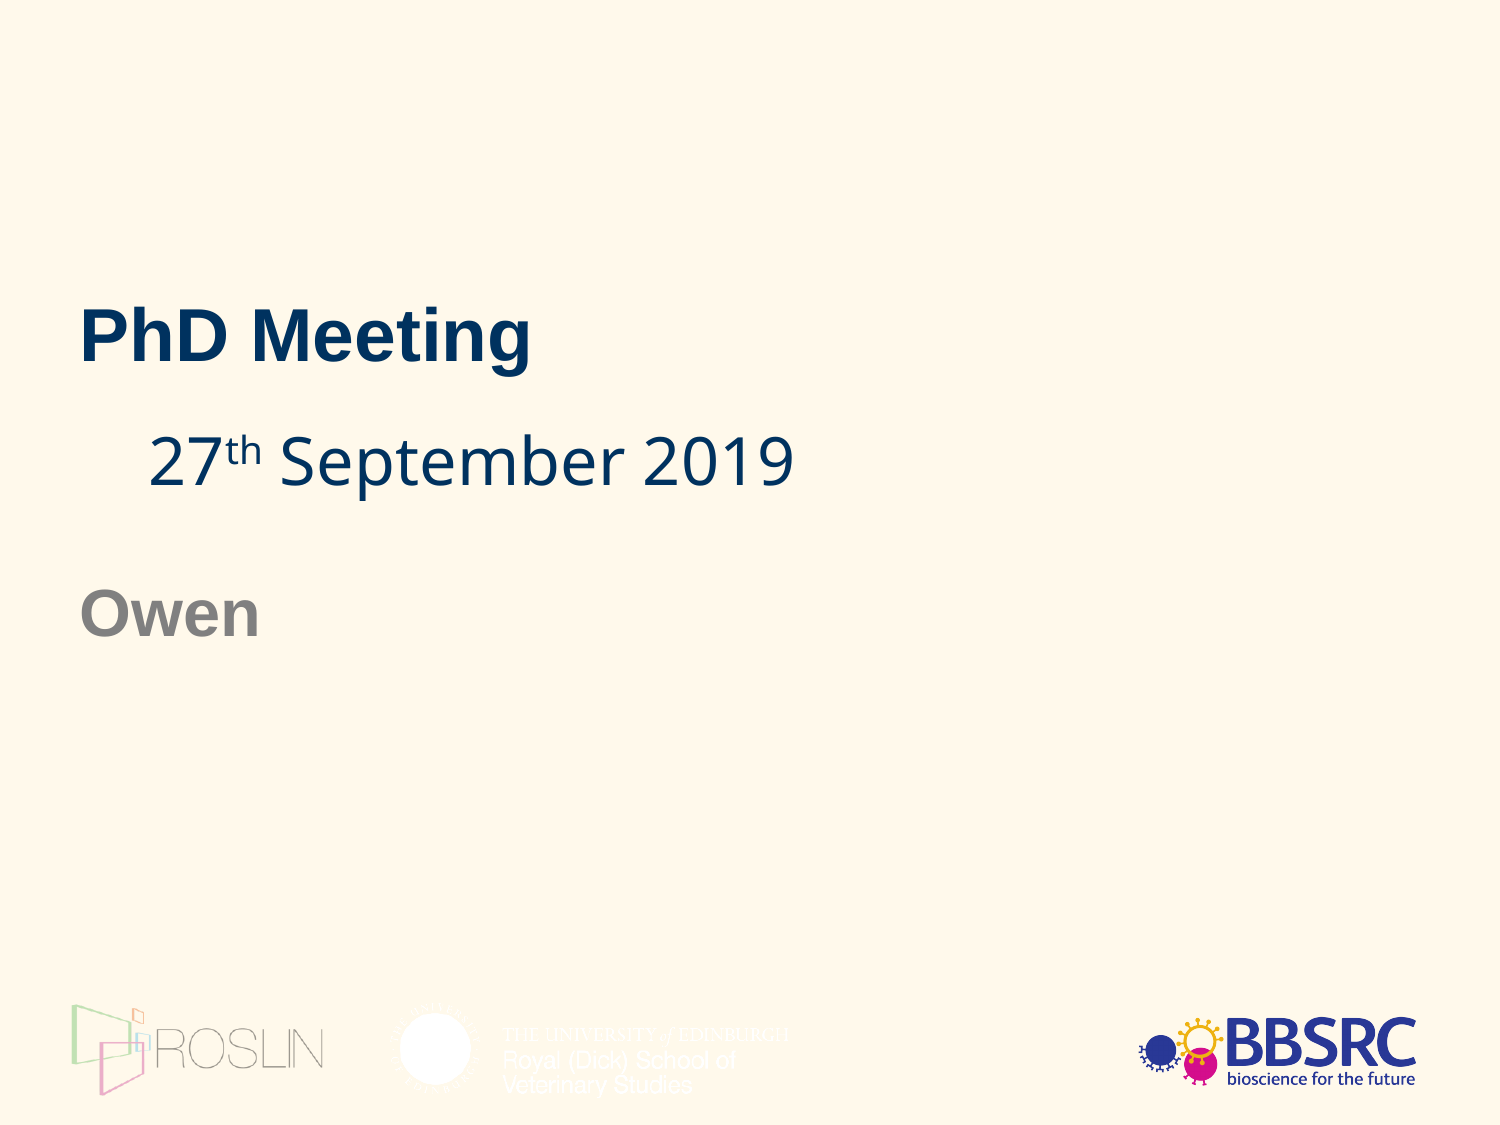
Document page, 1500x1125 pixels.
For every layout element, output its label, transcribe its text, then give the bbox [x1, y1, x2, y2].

title PhD Meeting [64, 278, 1425, 386]
list 27th September 2019 [63, 411, 1424, 537]
picture [64, 969, 336, 1118]
picture [1137, 1014, 1416, 1092]
subtitle Owen [64, 562, 1424, 965]
